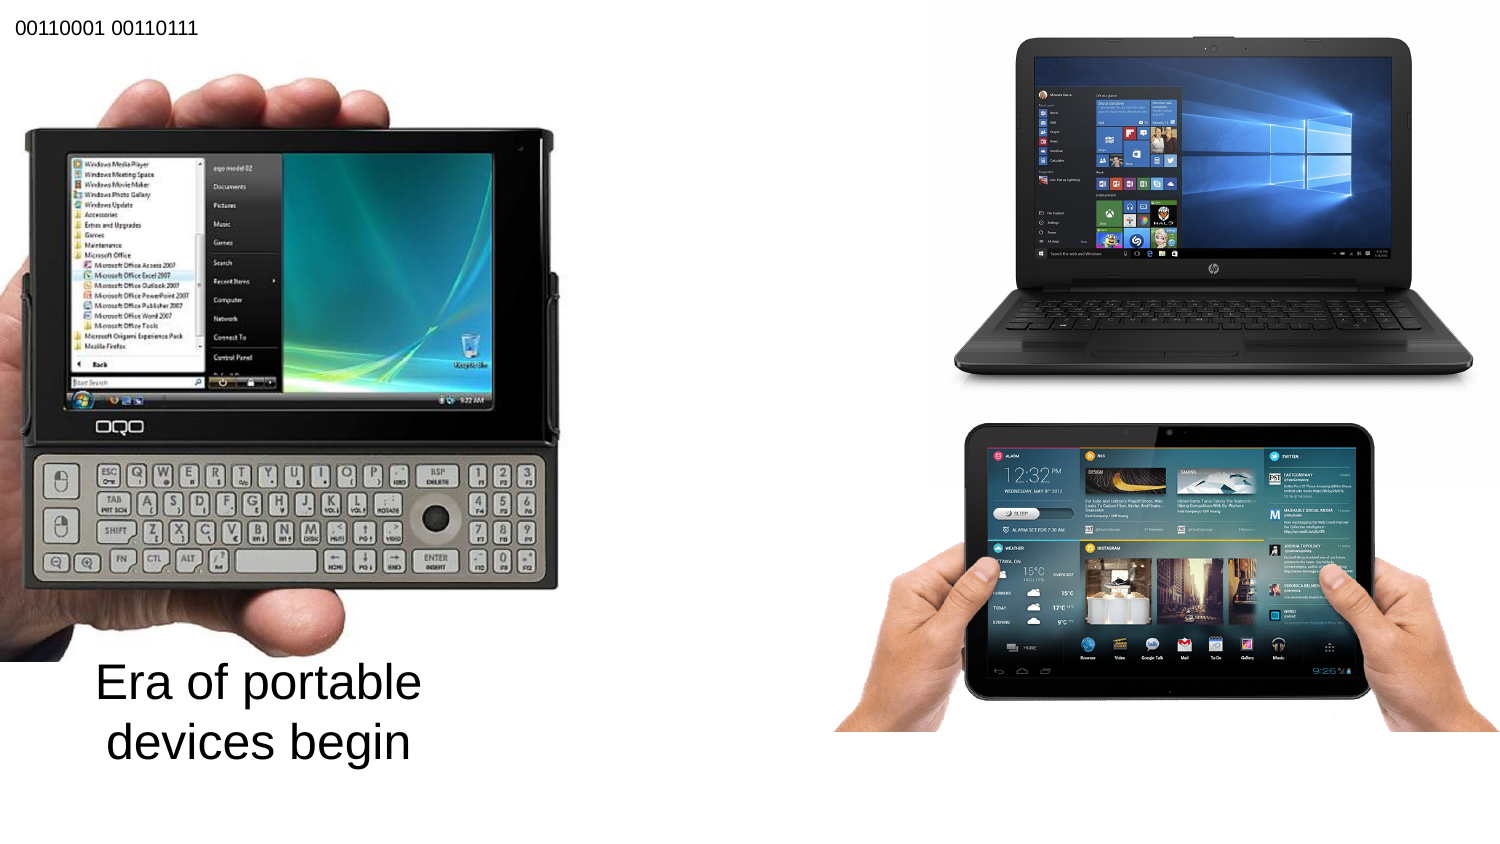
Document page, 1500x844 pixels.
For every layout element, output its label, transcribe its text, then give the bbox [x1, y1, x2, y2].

text_box Era of portable devices begin [0, 618, 518, 801]
picture [833, 0, 1500, 732]
picture [0, 61, 573, 662]
text_box 00110001 00110111 [0, 0, 248, 62]
